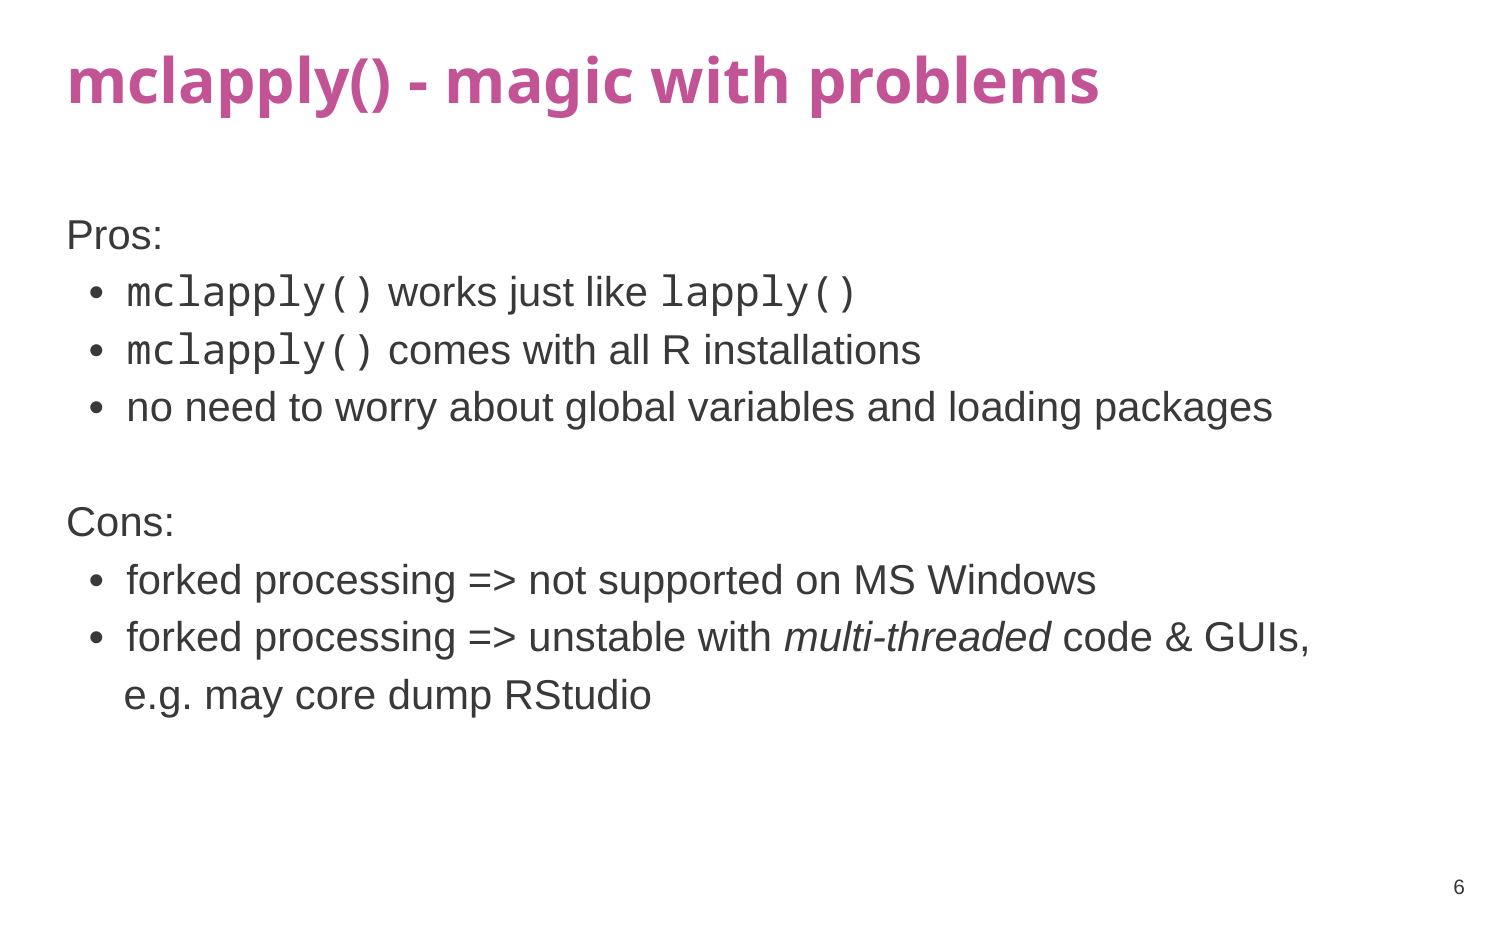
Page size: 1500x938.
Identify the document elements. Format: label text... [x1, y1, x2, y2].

list Pros: • mclapply() works just like lapply() • mclapply() comes with all R installations • no need to worry about global variables and loading packages Cons: • forked processing => not supported on MS Windows • forked processing => unstable with multi-threaded code & GUIs, e.g. may core dump RStudio [51, 185, 1449, 877]
title mclapply() - magic with problems [51, 25, 1449, 130]
slide_number <number> [1389, 849, 1480, 922]
